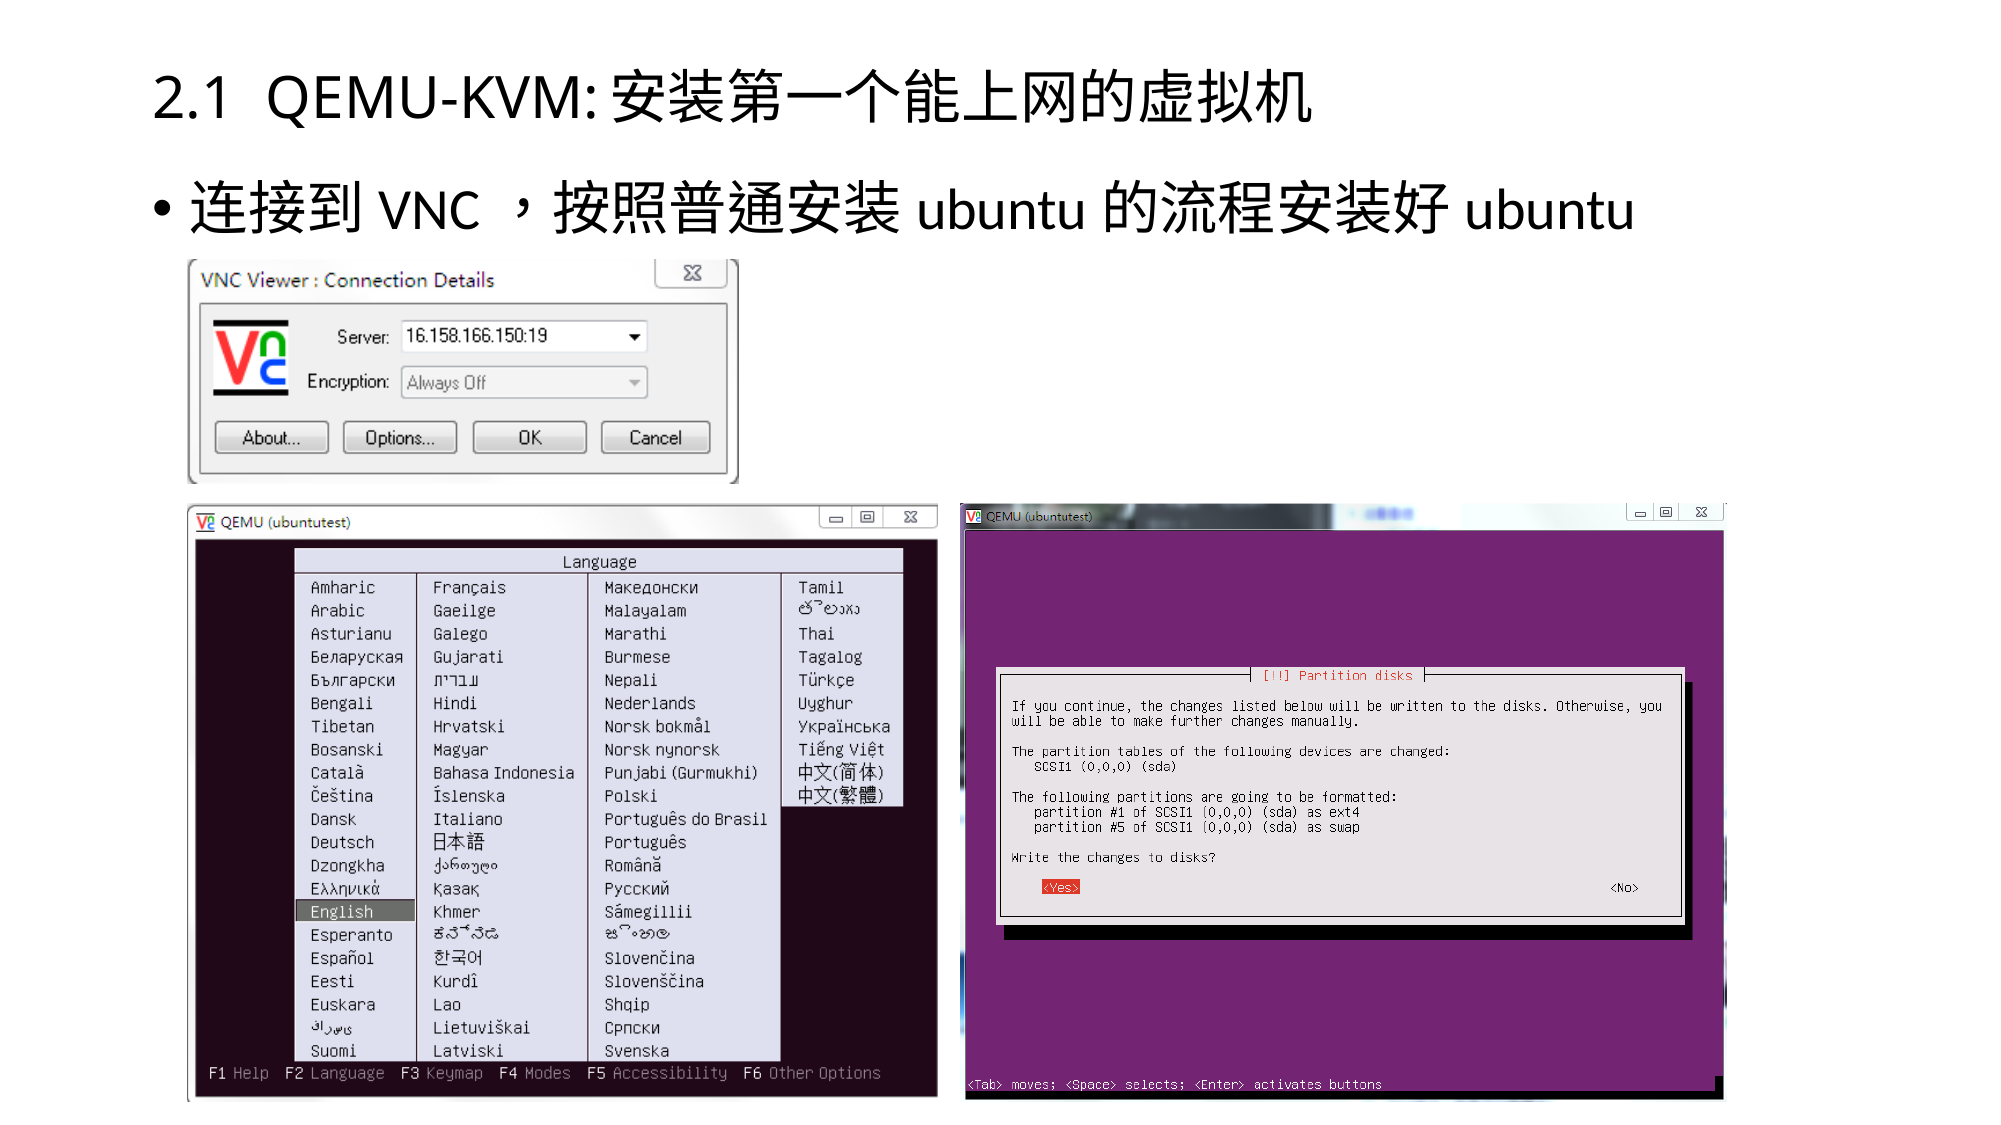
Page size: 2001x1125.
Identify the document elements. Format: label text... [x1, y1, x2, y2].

picture [187, 259, 739, 484]
list 连接到VNC，按照普通安装ubuntu的流程安装好ubuntu [137, 171, 1863, 1014]
picture [960, 503, 1727, 1102]
title 2.1 QEMU-KVM:安装第一个能上网的虚拟机 [137, 59, 1863, 140]
picture [187, 503, 938, 1102]
